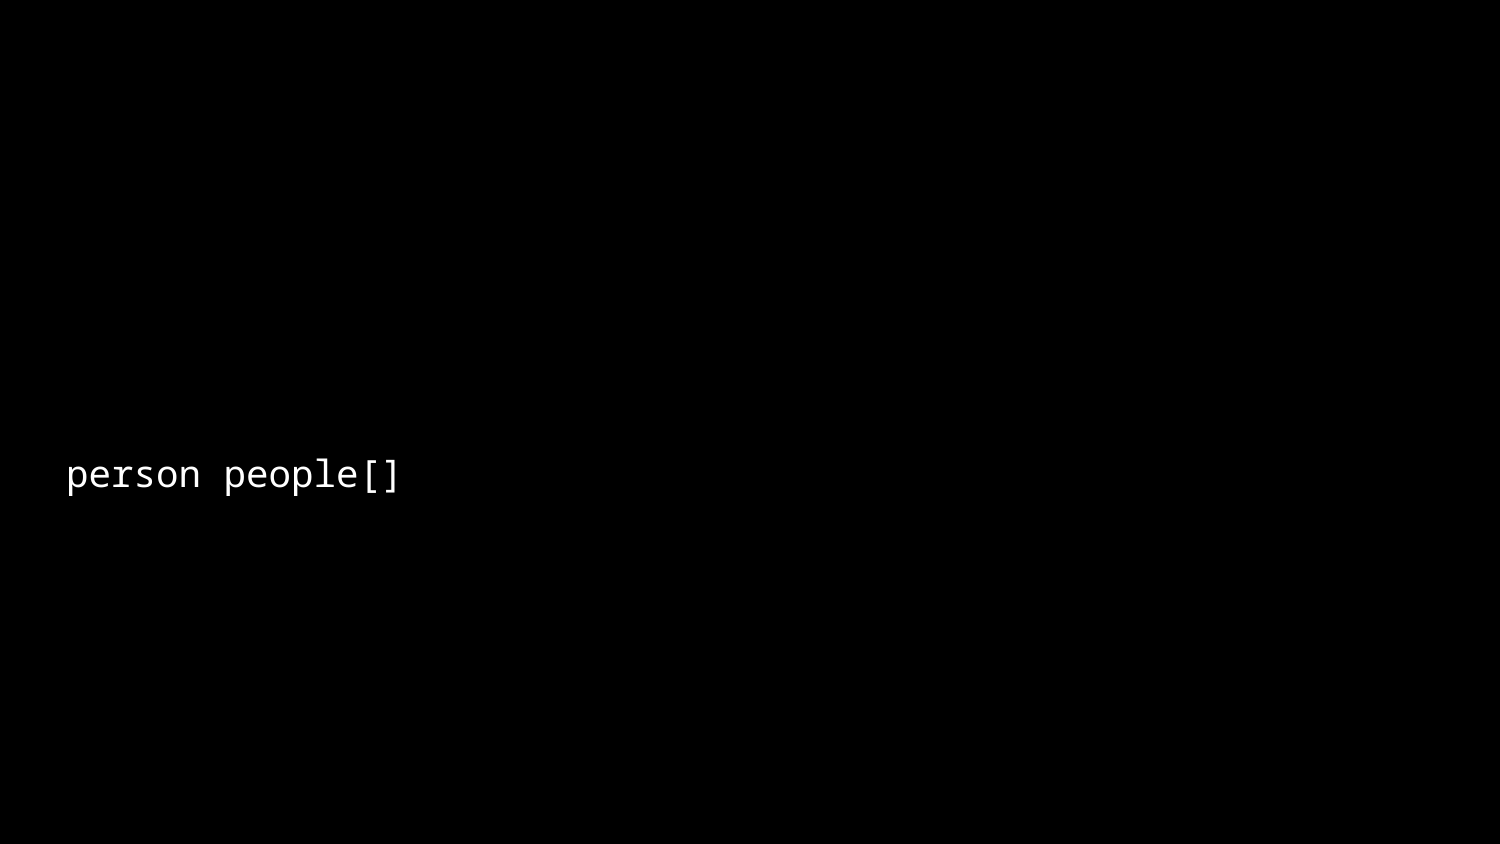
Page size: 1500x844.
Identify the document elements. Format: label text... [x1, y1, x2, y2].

list person people[] [51, 189, 1449, 750]
